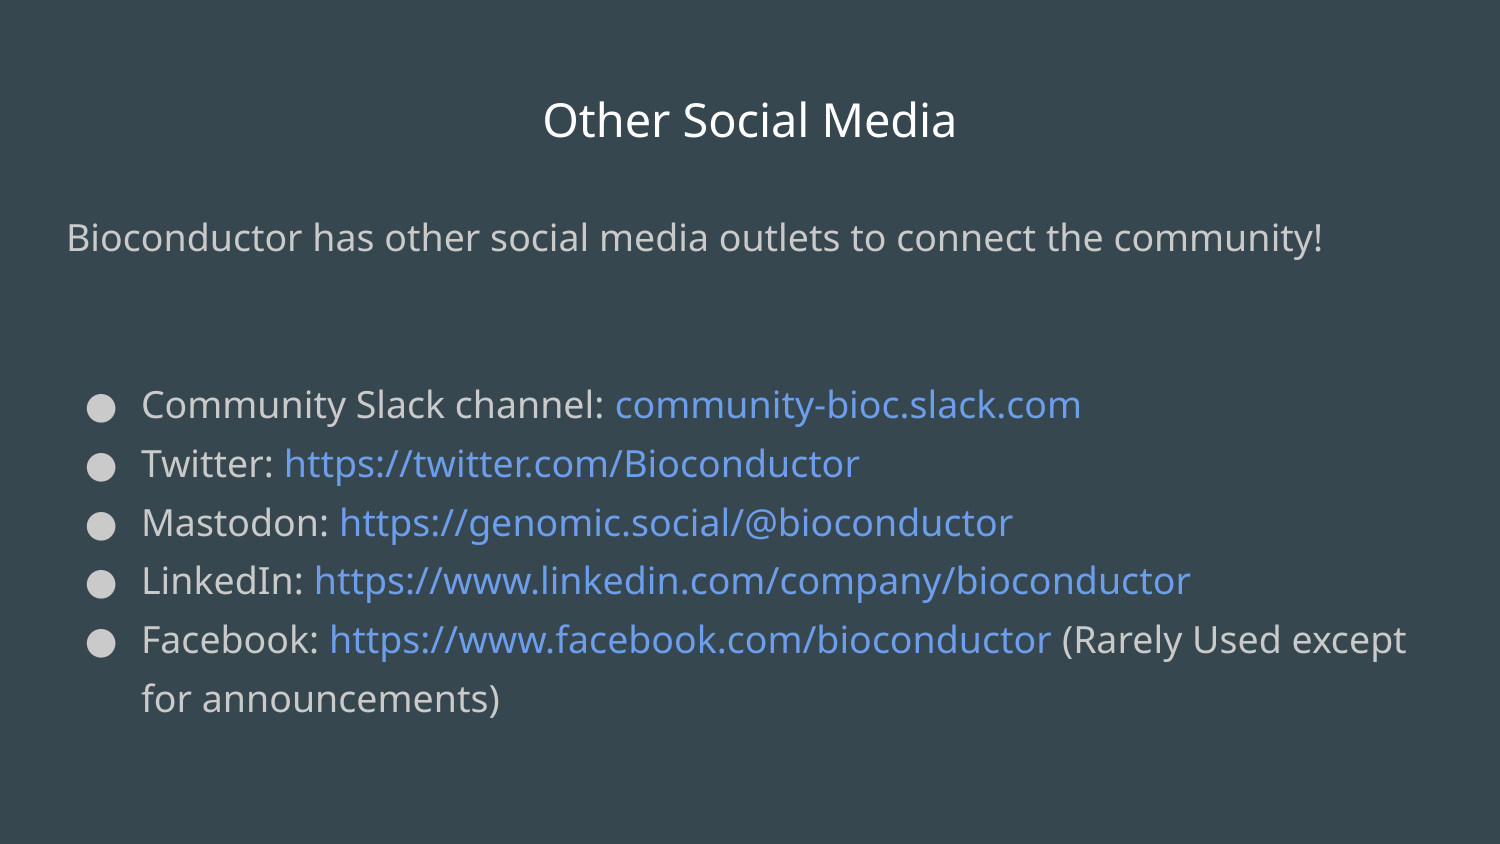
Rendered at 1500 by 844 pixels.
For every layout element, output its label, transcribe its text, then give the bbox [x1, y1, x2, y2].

list Bioconductor has other social media outlets to connect the community! Community Slack channel: community-bioc.slack.com Twitter: https://twitter.com/Bioconductor Mastodon: https://genomic.social/@bioconductor LinkedIn: https://www.linkedin.com/company/bioconductor Facebook: https://www.facebook.com/bioconductor (Rarely Used except for announcements) [51, 189, 1449, 750]
title Other Social Media [51, 72, 1449, 167]
